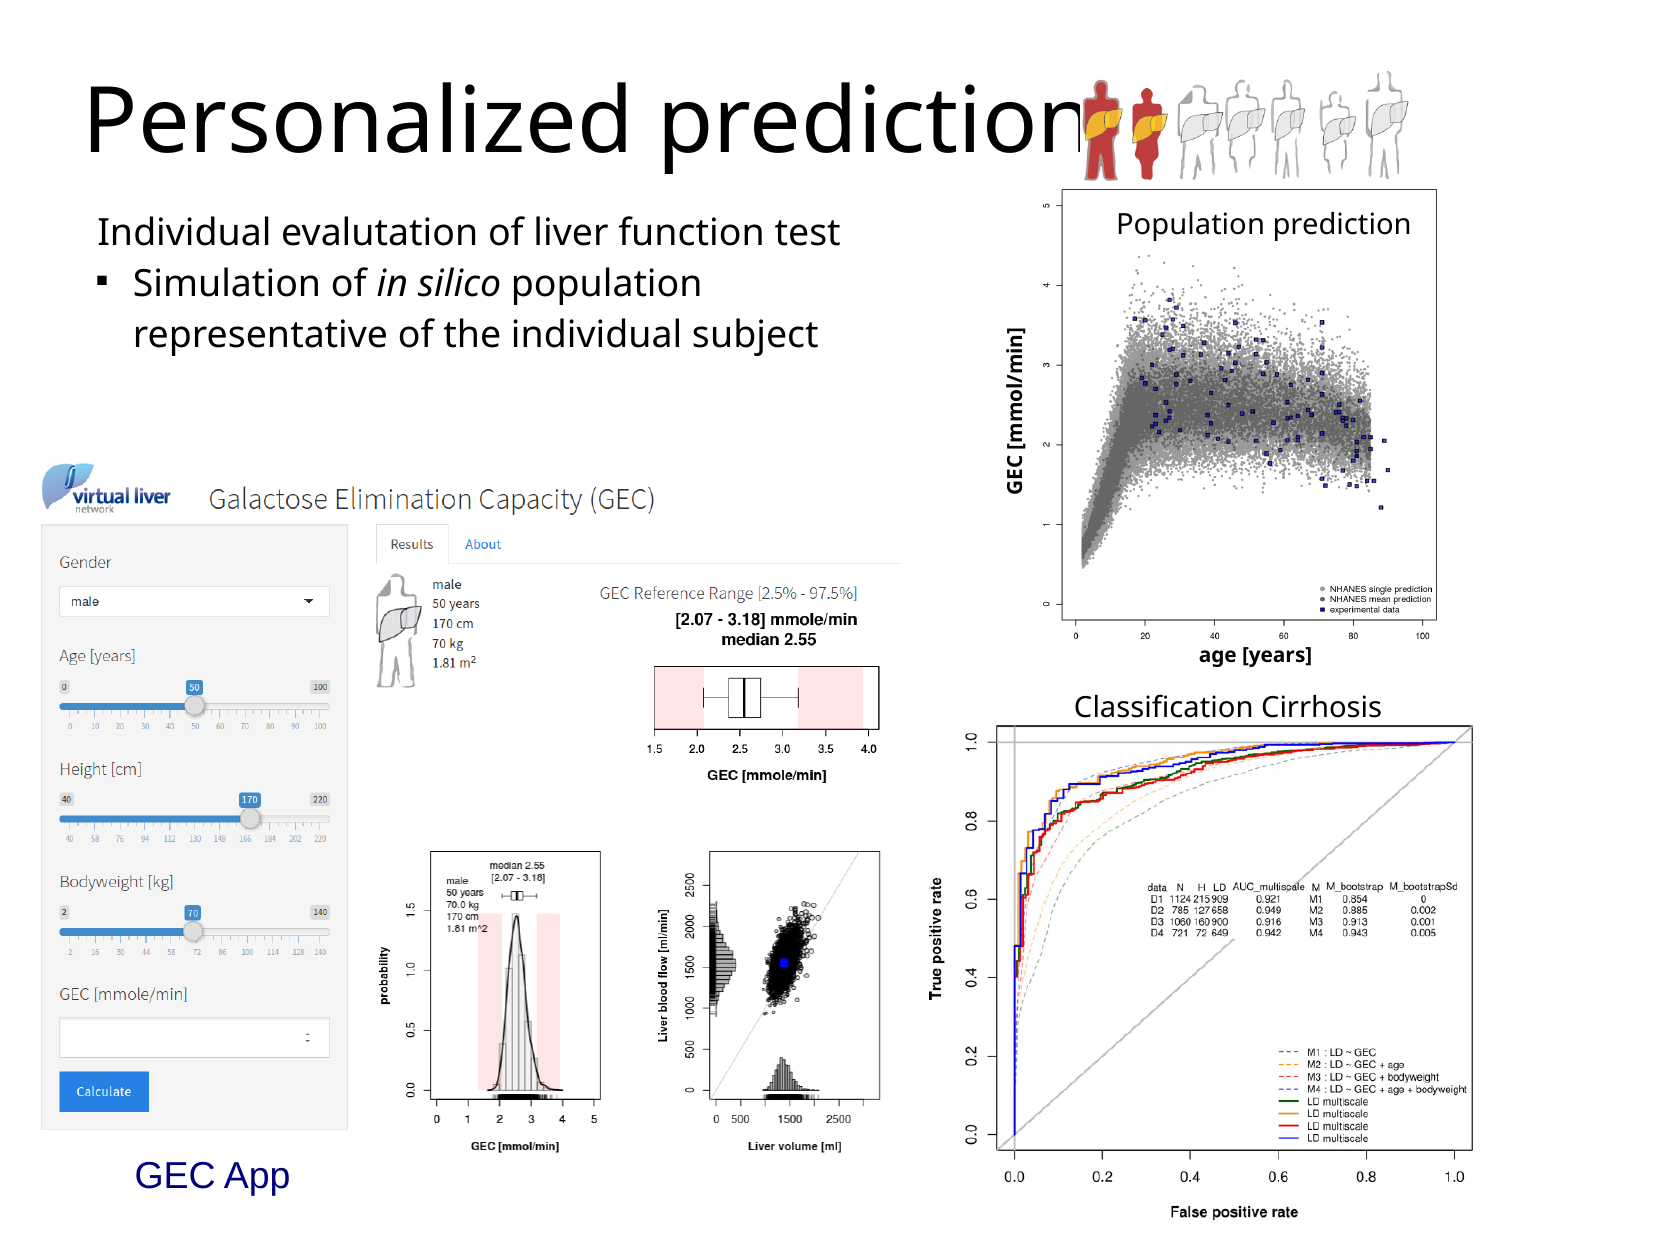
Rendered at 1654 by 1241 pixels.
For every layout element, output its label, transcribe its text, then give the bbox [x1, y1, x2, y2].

text_box Classification Cirrhosis [1059, 678, 1460, 749]
text_box Individual evalutation of liver function test Simulation of in silico population representative of the individual subject [82, 198, 916, 357]
text_box GEC [mmol/min] [992, 285, 1035, 511]
text_box Population prediction [1101, 195, 1410, 250]
picture [29, 462, 901, 1156]
title Personalized prediction [82, 13, 1571, 221]
text_box GEC App [119, 1143, 330, 1200]
picture [929, 725, 1473, 1220]
text_box age [years] [1183, 633, 1409, 676]
picture [1019, 67, 1441, 673]
